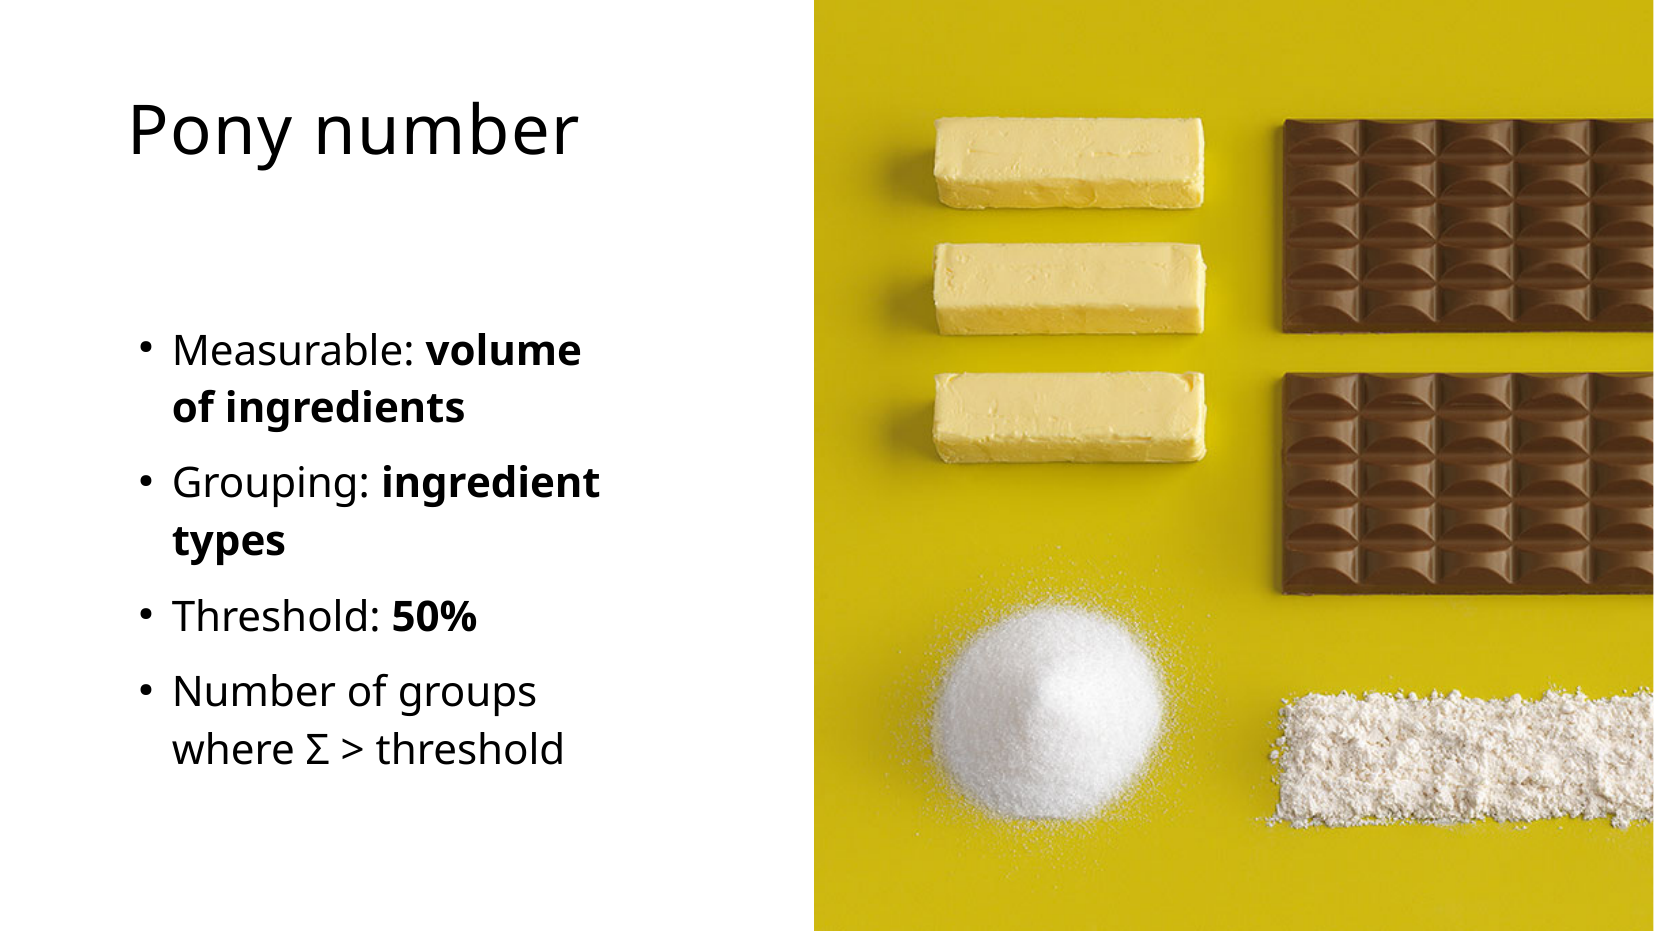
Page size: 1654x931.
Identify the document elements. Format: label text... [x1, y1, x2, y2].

picture [814, 0, 1654, 931]
title Pony number [127, 69, 814, 187]
list Measurable: volume of ingredients Grouping: ingredient types Threshold: 50% Number of groups where Σ > threshold [127, 244, 624, 784]
